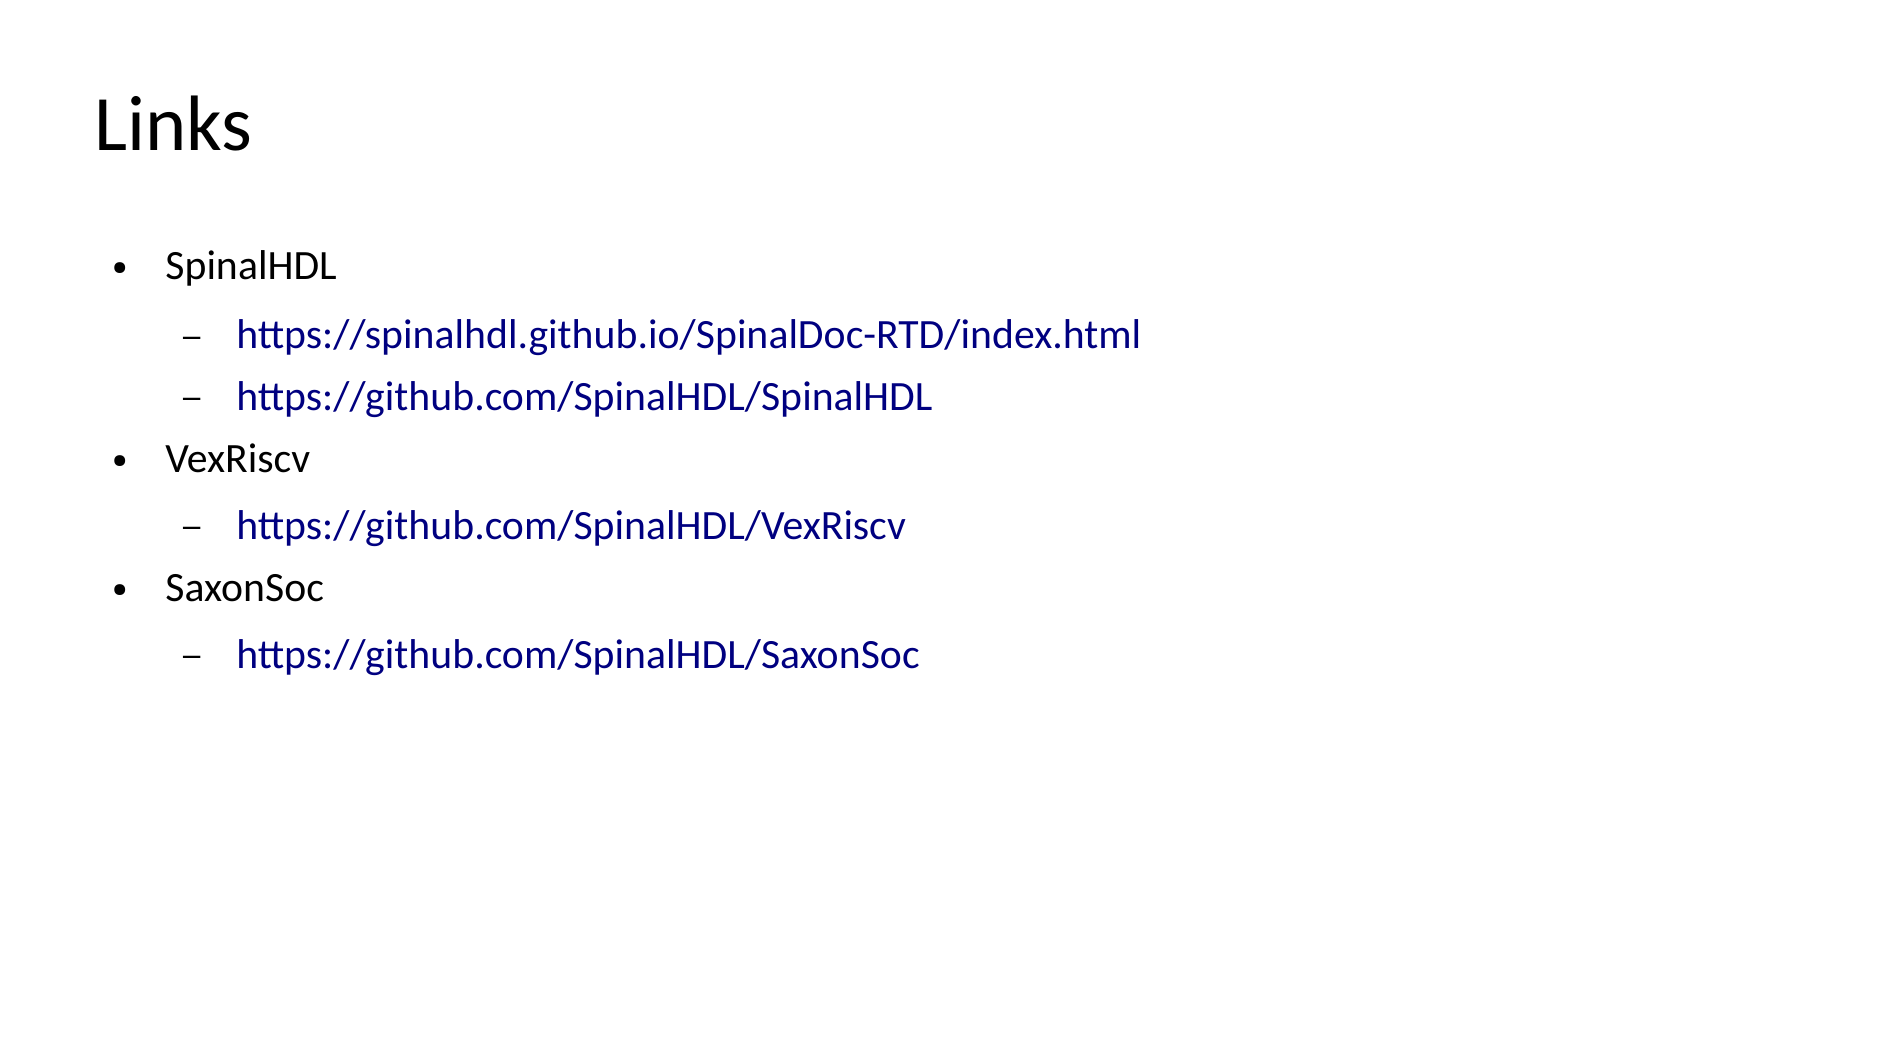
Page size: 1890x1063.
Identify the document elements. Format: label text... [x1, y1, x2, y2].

list SpinalHDL https://spinalhdl.github.io/SpinalDoc-RTD/index.html https://github.com/SpinalHDL/SpinalHDL VexRiscv https://github.com/SpinalHDL/VexRiscv SaxonSoc https://github.com/SpinalHDL/SaxonSoc [94, 248, 1878, 1016]
title Links [94, 42, 1796, 220]
